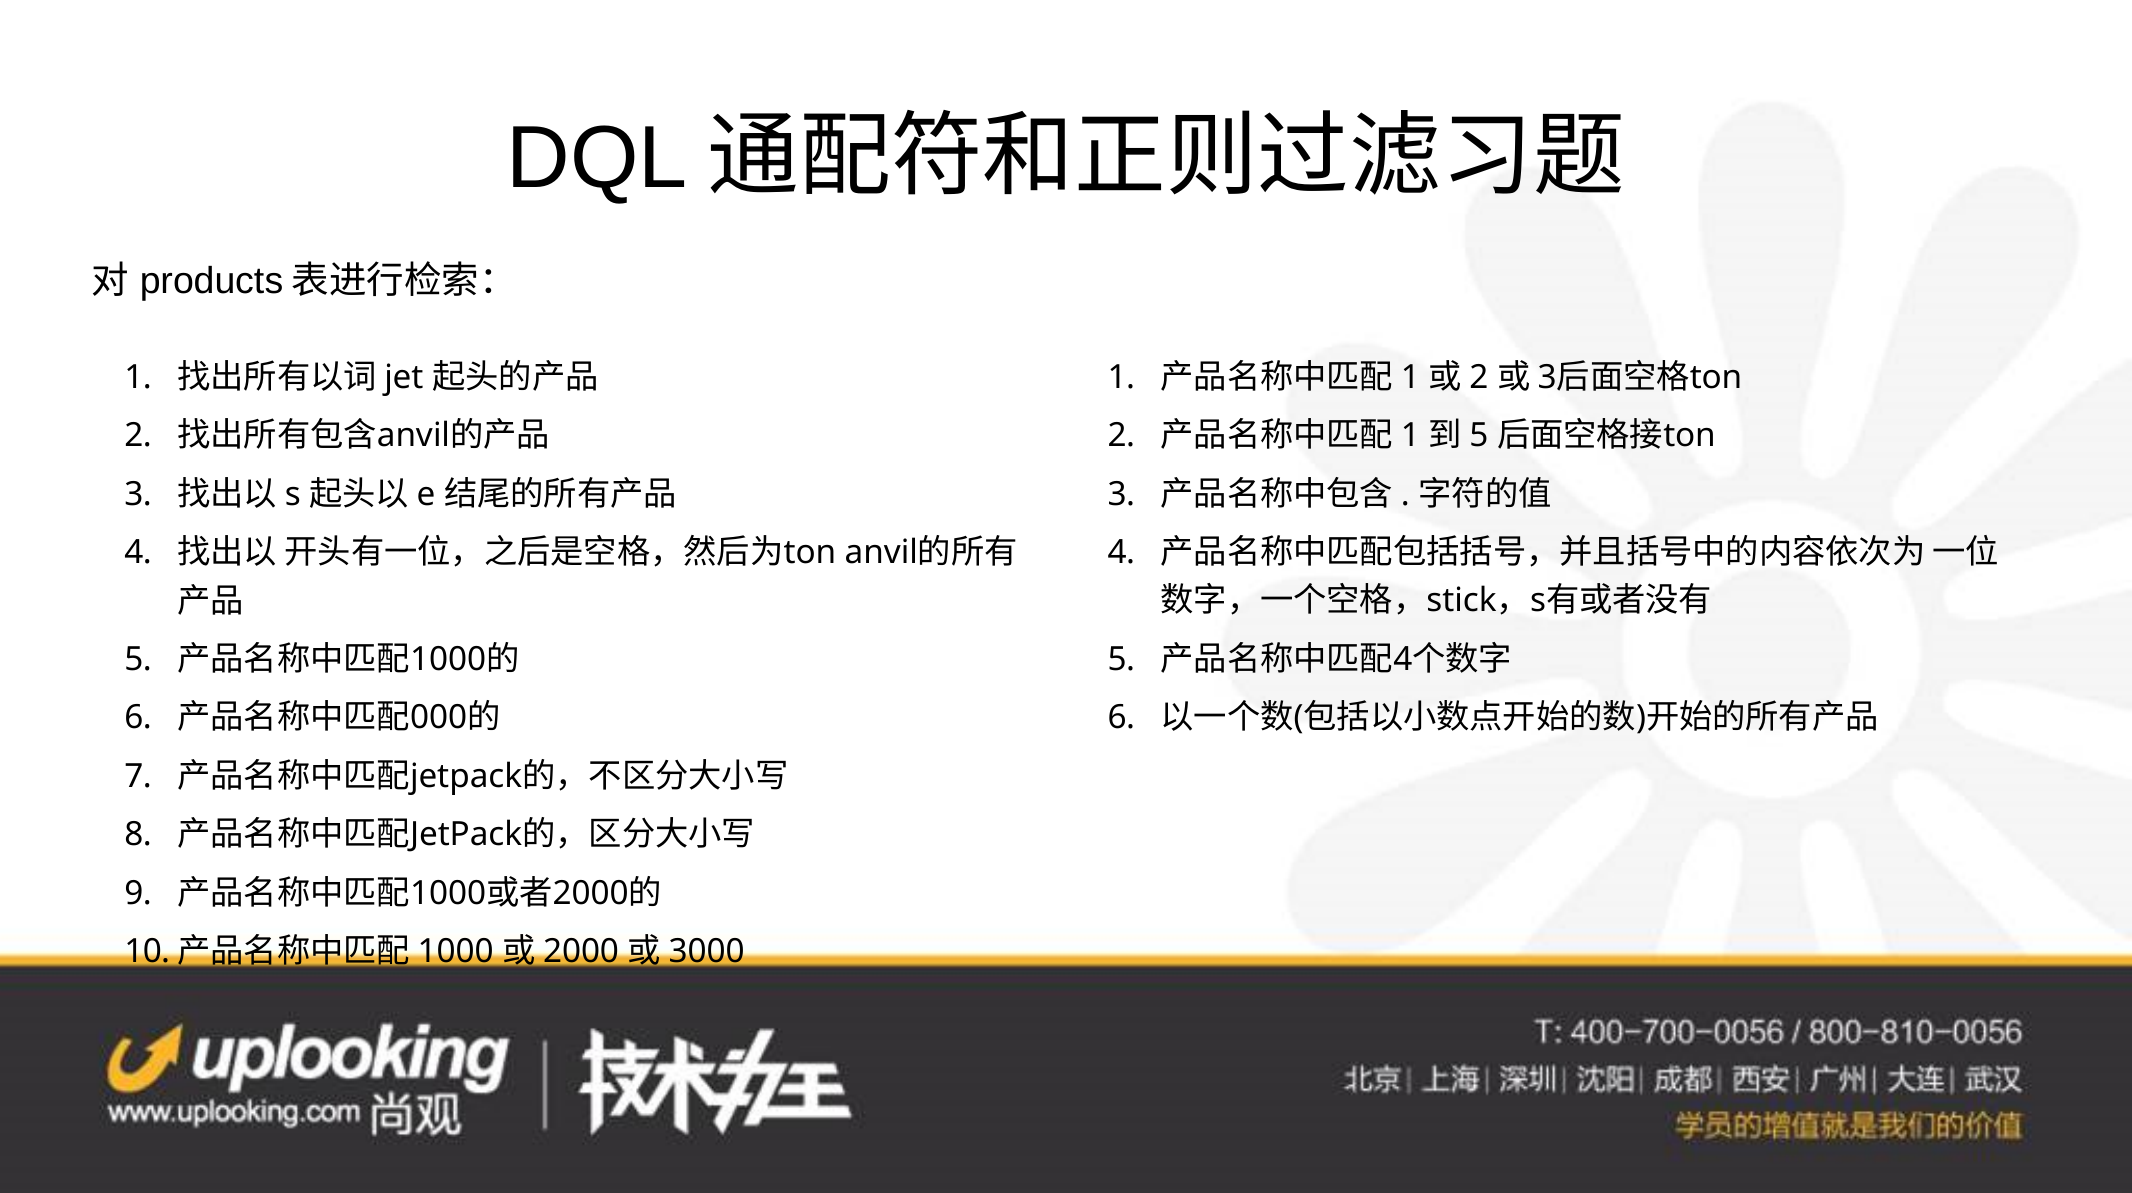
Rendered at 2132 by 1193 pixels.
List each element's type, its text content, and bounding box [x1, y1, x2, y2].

picture [0, 0, 2132, 1193]
list 找出所有以词 jet 起头的产品 找出所有包含anvil的产品 找出以 s 起头以 e 结尾的所有产品 找出以 开头有一位，之后是空格，然后为ton anvil的所有产品 产品名称中匹配1000的 产品名称中匹配000的 产品名称中匹配jetpack的，不区分大小写 产品名称中匹配JetPack的，区分大小写 产品名称中匹配1000或者2000的 产品名称中匹配 1000 或 2000 或 3000 [106, 349, 1043, 1138]
list 产品名称中匹配 1 或 2 或 3后面空格ton 产品名称中匹配 1 到 5 后面空格接ton 产品名称中包含 . 字符的值 产品名称中匹配包括括号，并且括号中的内容依次为 一位数字，一个空格，stick，s有或者没有 产品名称中匹配4个数字 以一个数(包括以小数点开始的数)开始的所有产品 [1089, 349, 2026, 1138]
title DQL通配符和正则过滤习题 [106, 47, 2026, 247]
text_box 对products表进行检索： [76, 242, 727, 355]
